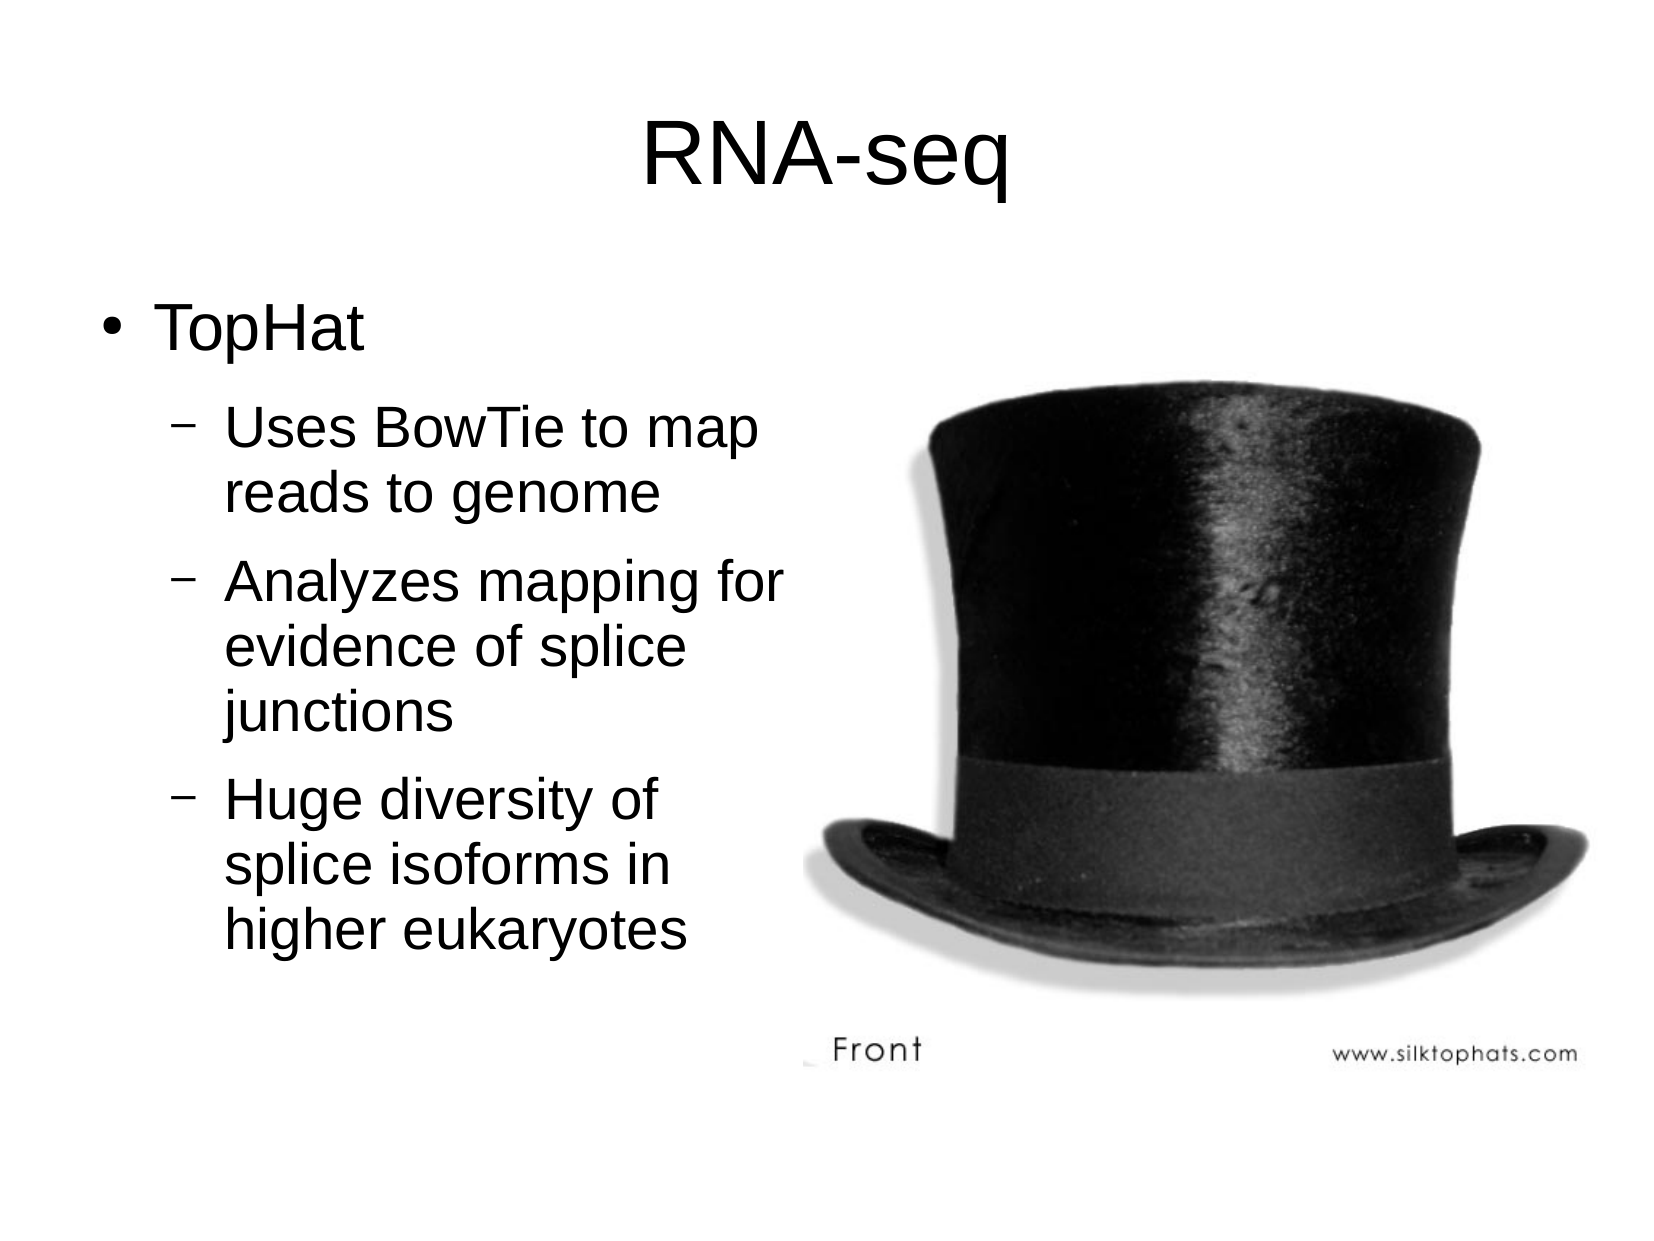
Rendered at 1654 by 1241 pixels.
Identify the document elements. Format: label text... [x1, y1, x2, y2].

list TopHat Uses BowTie to map reads to genome Analyzes mapping for evidence of splice junctions Huge diversity of splice isoforms in higher eukaryotes [82, 290, 793, 1010]
title RNA-seq [82, 49, 1571, 257]
picture [803, 359, 1606, 1081]
